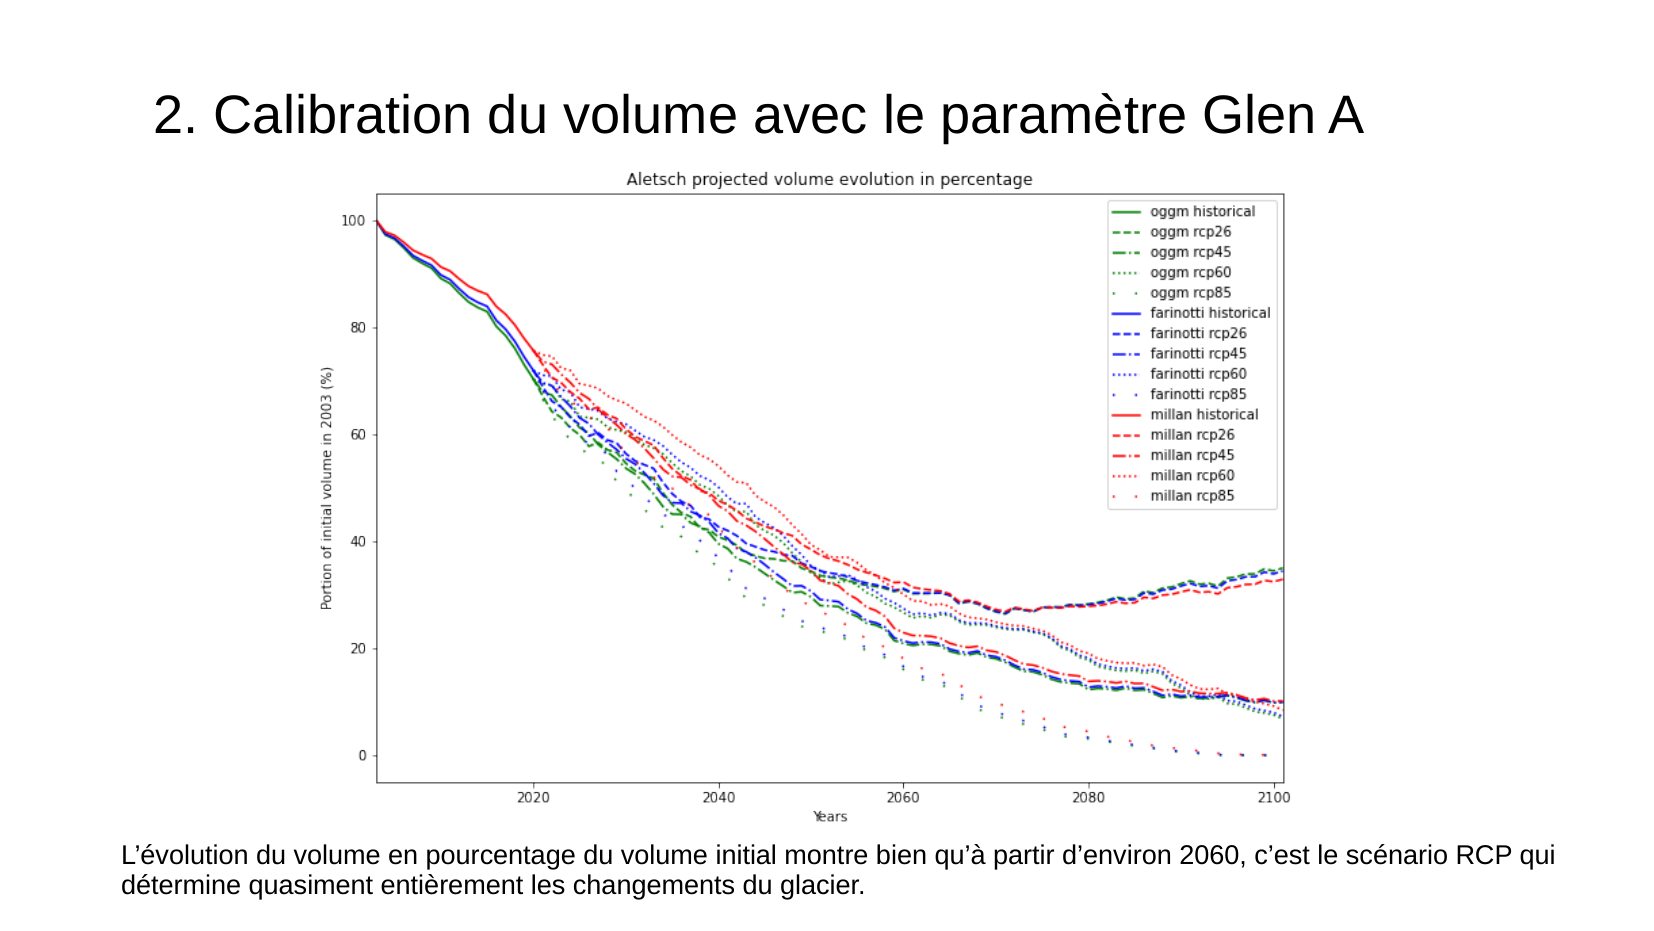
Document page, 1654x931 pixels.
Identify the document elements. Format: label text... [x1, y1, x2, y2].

picture [230, 100, 1400, 832]
text_box L’évolution du volume en pourcentage du volume initial montre bien qu’à partir d’environ 2060, c’est le scénario RCP qui détermine quasiment entièrement les changements du glacier. [106, 832, 1619, 908]
title 2. Calibration du volume avec le paramètre Glen A [82, 37, 1571, 193]
